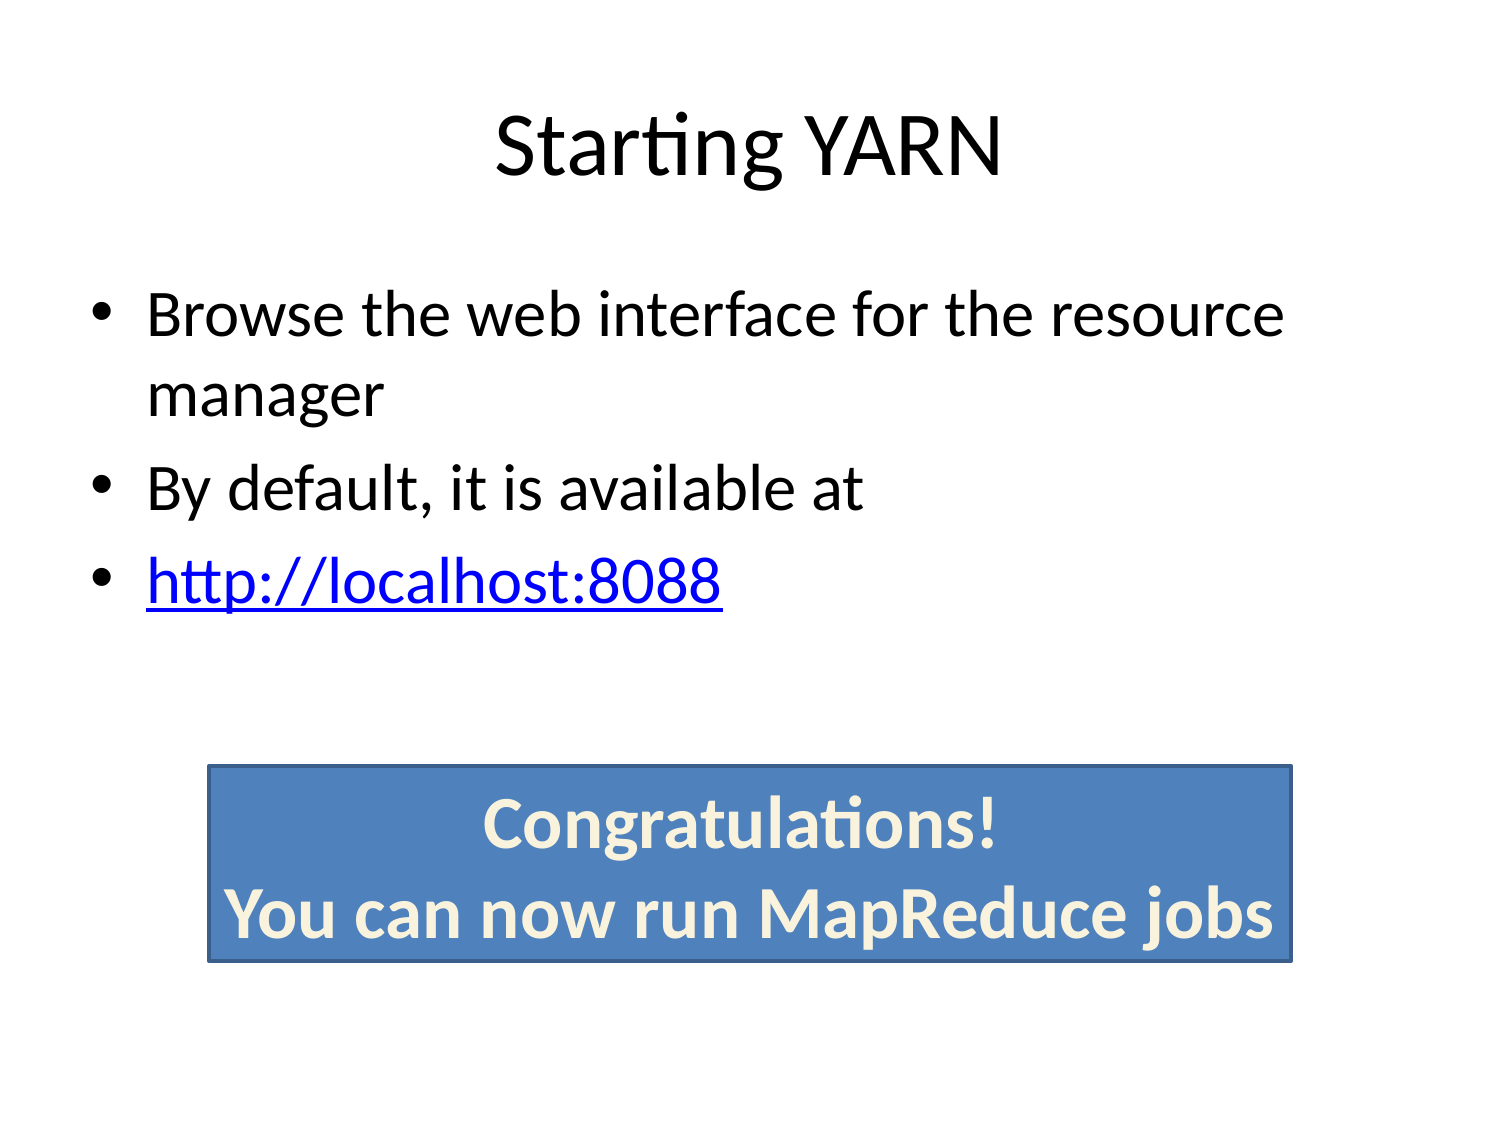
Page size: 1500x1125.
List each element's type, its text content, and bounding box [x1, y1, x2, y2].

list Browse the web interface for the resource manager By default, it is available at http://localhost:8088 [75, 262, 1425, 1005]
text_box Congratulations! You can now run MapReduce jobs [209, 765, 1291, 961]
title Starting YARN [75, 45, 1425, 233]
